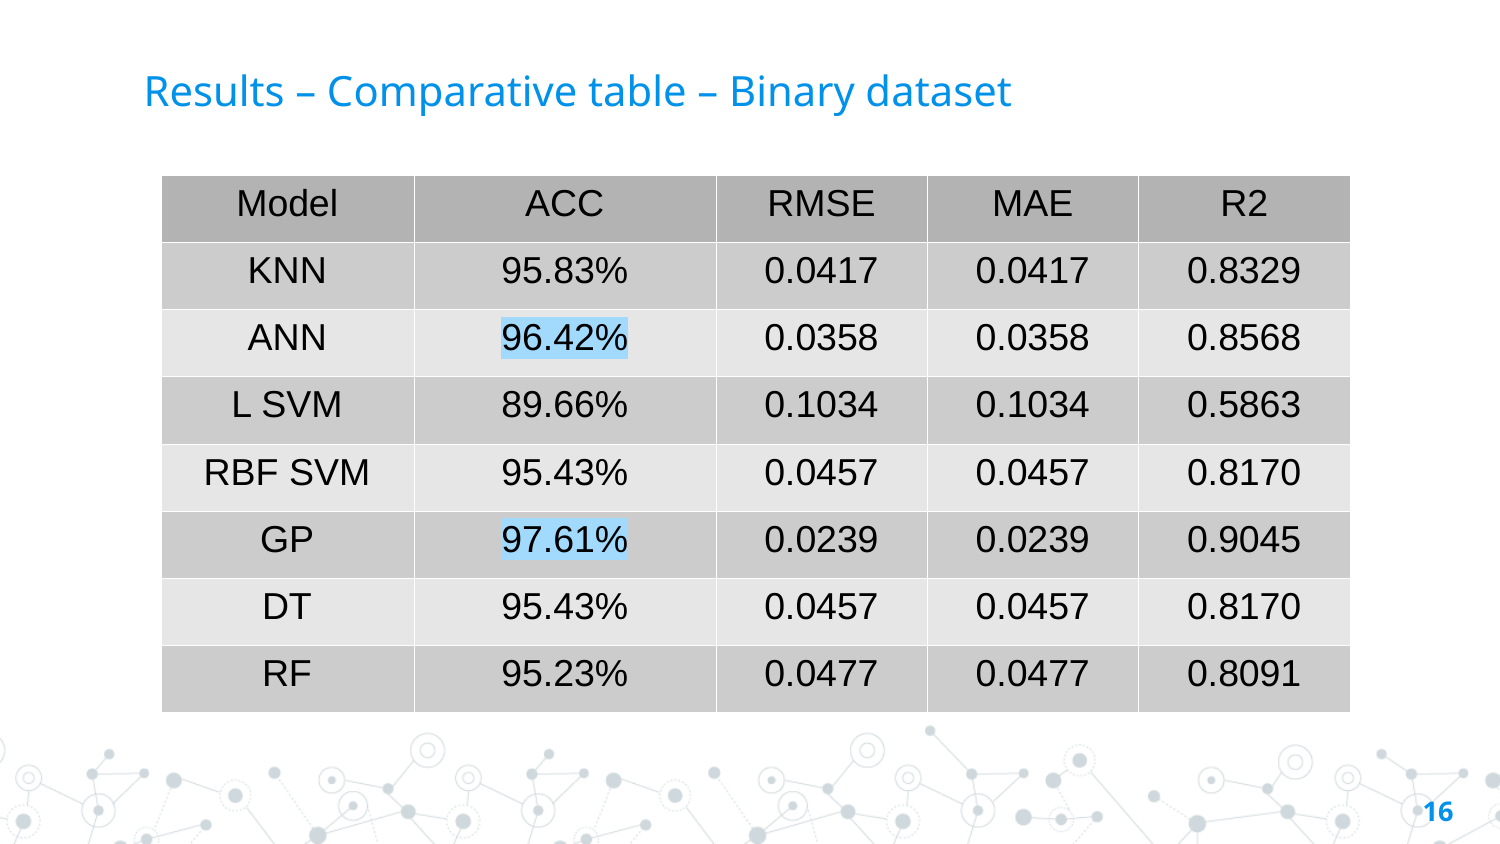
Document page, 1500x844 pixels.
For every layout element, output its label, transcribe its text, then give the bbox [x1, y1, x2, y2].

table_cell 0.0239 [717, 512, 927, 578]
table_cell 95.43% [415, 579, 716, 645]
table_cell 0.5863 [1139, 377, 1350, 444]
table_cell 95.23% [415, 646, 716, 712]
table_cell RF [162, 646, 414, 712]
table_header R2 [1139, 176, 1350, 242]
table_cell 0.0477 [717, 646, 927, 712]
table_cell 0.0358 [928, 310, 1138, 376]
table_cell 0.0457 [717, 445, 927, 511]
table_header Model [162, 176, 414, 242]
table_cell 95.83% [415, 243, 716, 309]
text_box Results – Comparative table – Binary dataset [128, 15, 1371, 131]
table_cell 0.0417 [928, 243, 1138, 309]
table_cell 0.8568 [1139, 310, 1350, 376]
table_cell 0.0239 [928, 512, 1138, 578]
table_cell GP [162, 512, 414, 578]
table_cell DT [162, 579, 414, 645]
table_cell 96.42% [415, 310, 716, 376]
picture [0, 0, 1500, 844]
table_header RMSE [717, 176, 927, 242]
table_cell 0.1034 [928, 377, 1138, 444]
table_cell 0.8170 [1139, 445, 1350, 511]
table_header ACC [415, 176, 716, 242]
table_cell KNN [162, 243, 414, 309]
table_cell 0.0417 [717, 243, 927, 309]
table_cell 89.66% [415, 377, 716, 444]
text_box <number> [1378, 779, 1469, 844]
table_cell 0.0477 [928, 646, 1138, 712]
table_cell 0.0457 [928, 445, 1138, 511]
table_cell RBF SVM [162, 445, 414, 511]
table_cell 95.43% [415, 445, 716, 511]
table_cell ANN [162, 310, 414, 376]
table_cell 0.8329 [1139, 243, 1350, 309]
table_cell 0.8091 [1139, 646, 1350, 712]
table_cell L SVM [162, 377, 414, 444]
table_cell 0.1034 [717, 377, 927, 444]
table_header MAE [928, 176, 1138, 242]
table_cell 0.9045 [1139, 512, 1350, 578]
table_cell 0.0457 [928, 579, 1138, 645]
table_cell 0.8170 [1139, 579, 1350, 645]
table_cell 0.0457 [717, 579, 927, 645]
table_cell 0.0358 [717, 310, 927, 376]
table_cell 97.61% [415, 512, 716, 578]
